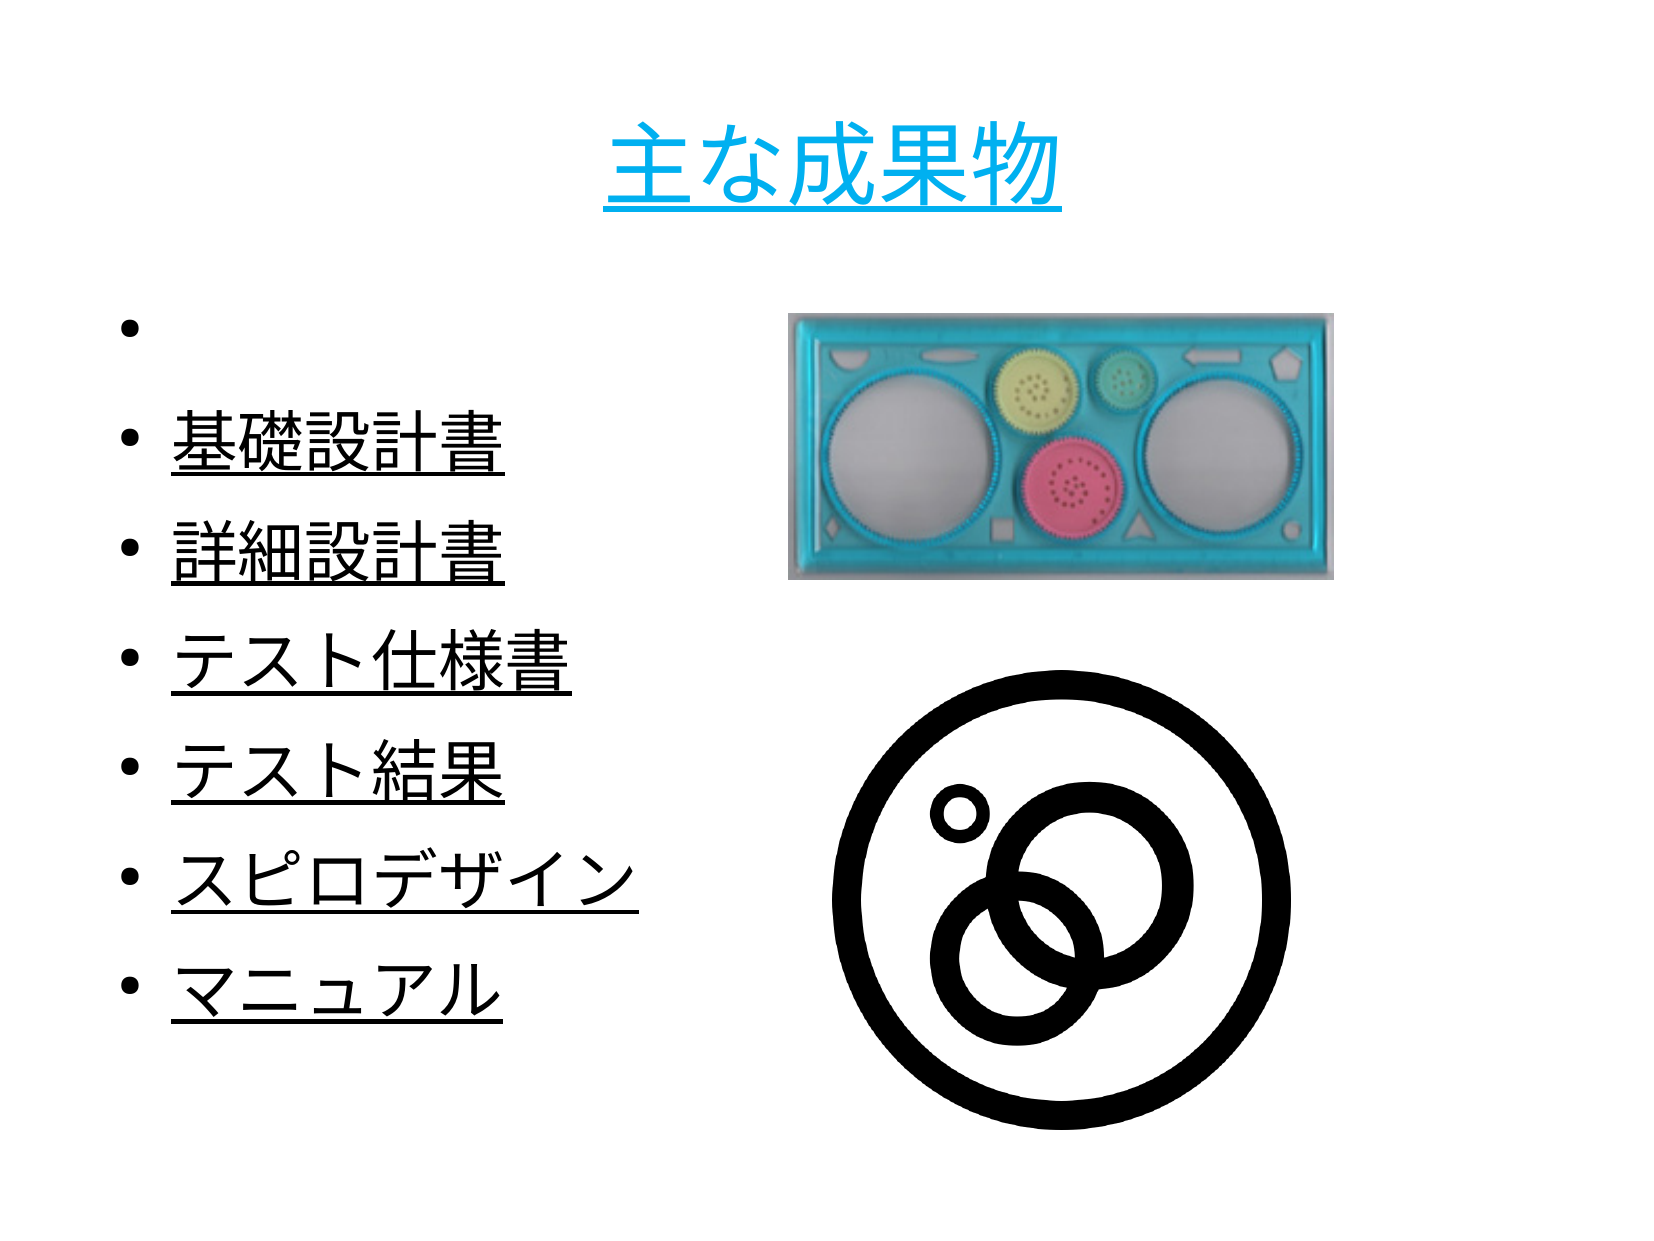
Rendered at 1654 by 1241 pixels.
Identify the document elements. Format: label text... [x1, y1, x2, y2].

picture [788, 313, 1334, 580]
list 基礎設計書 詳細設計書 テスト仕様書 テスト結果 スピロデザイン マニュアル [82, 290, 1571, 1109]
title 主な成果物 [88, 107, 1577, 218]
picture [764, 602, 1358, 1197]
